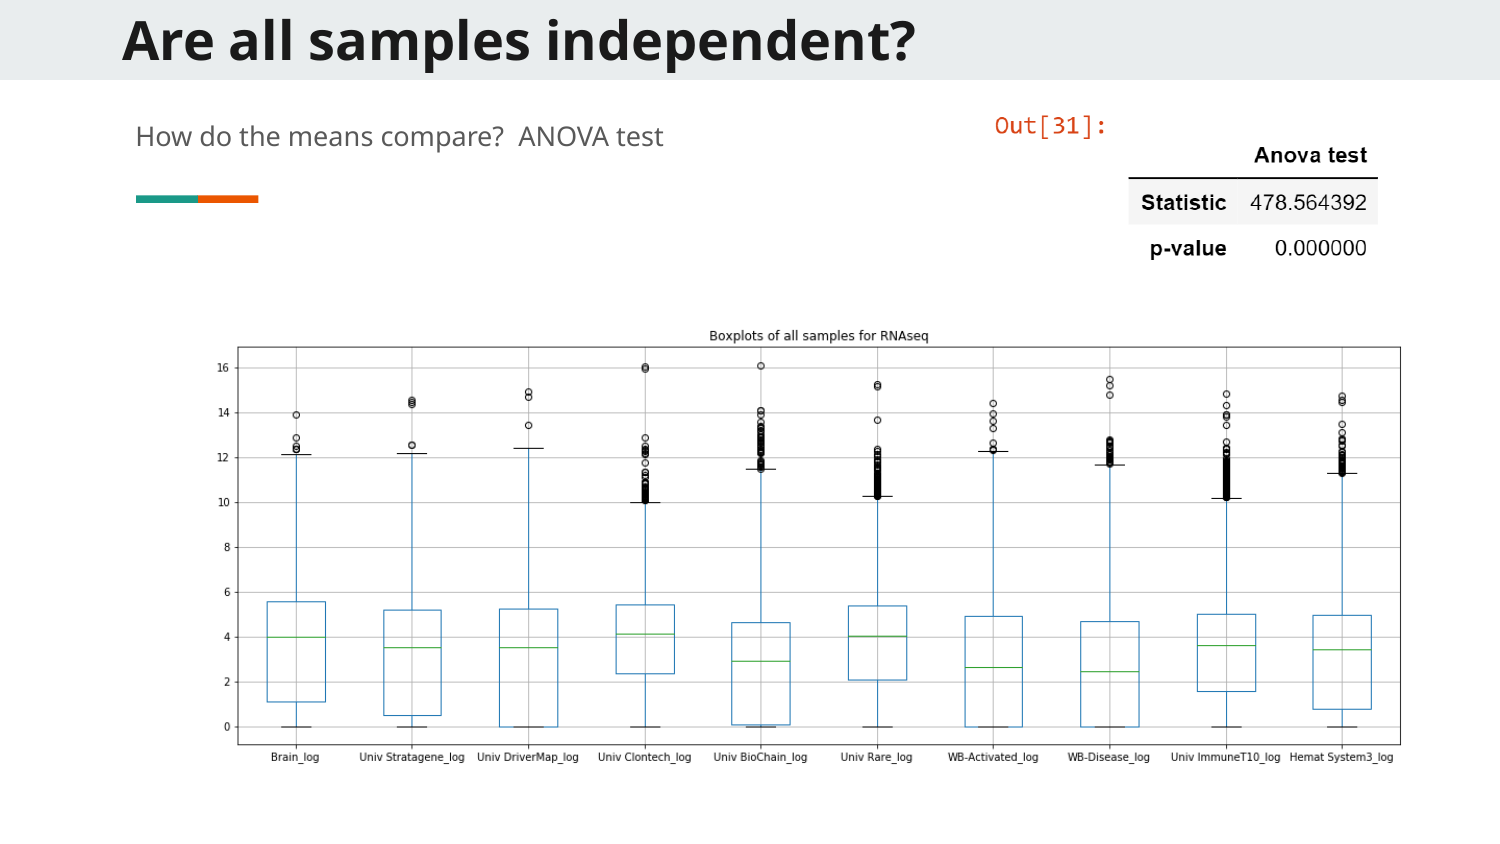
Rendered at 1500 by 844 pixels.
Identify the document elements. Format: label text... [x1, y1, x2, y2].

picture [190, 284, 1437, 810]
list How do the means compare? ANOVA test [120, 99, 1158, 173]
picture [979, 106, 1405, 282]
title Are all samples independent? [107, 0, 1369, 80]
